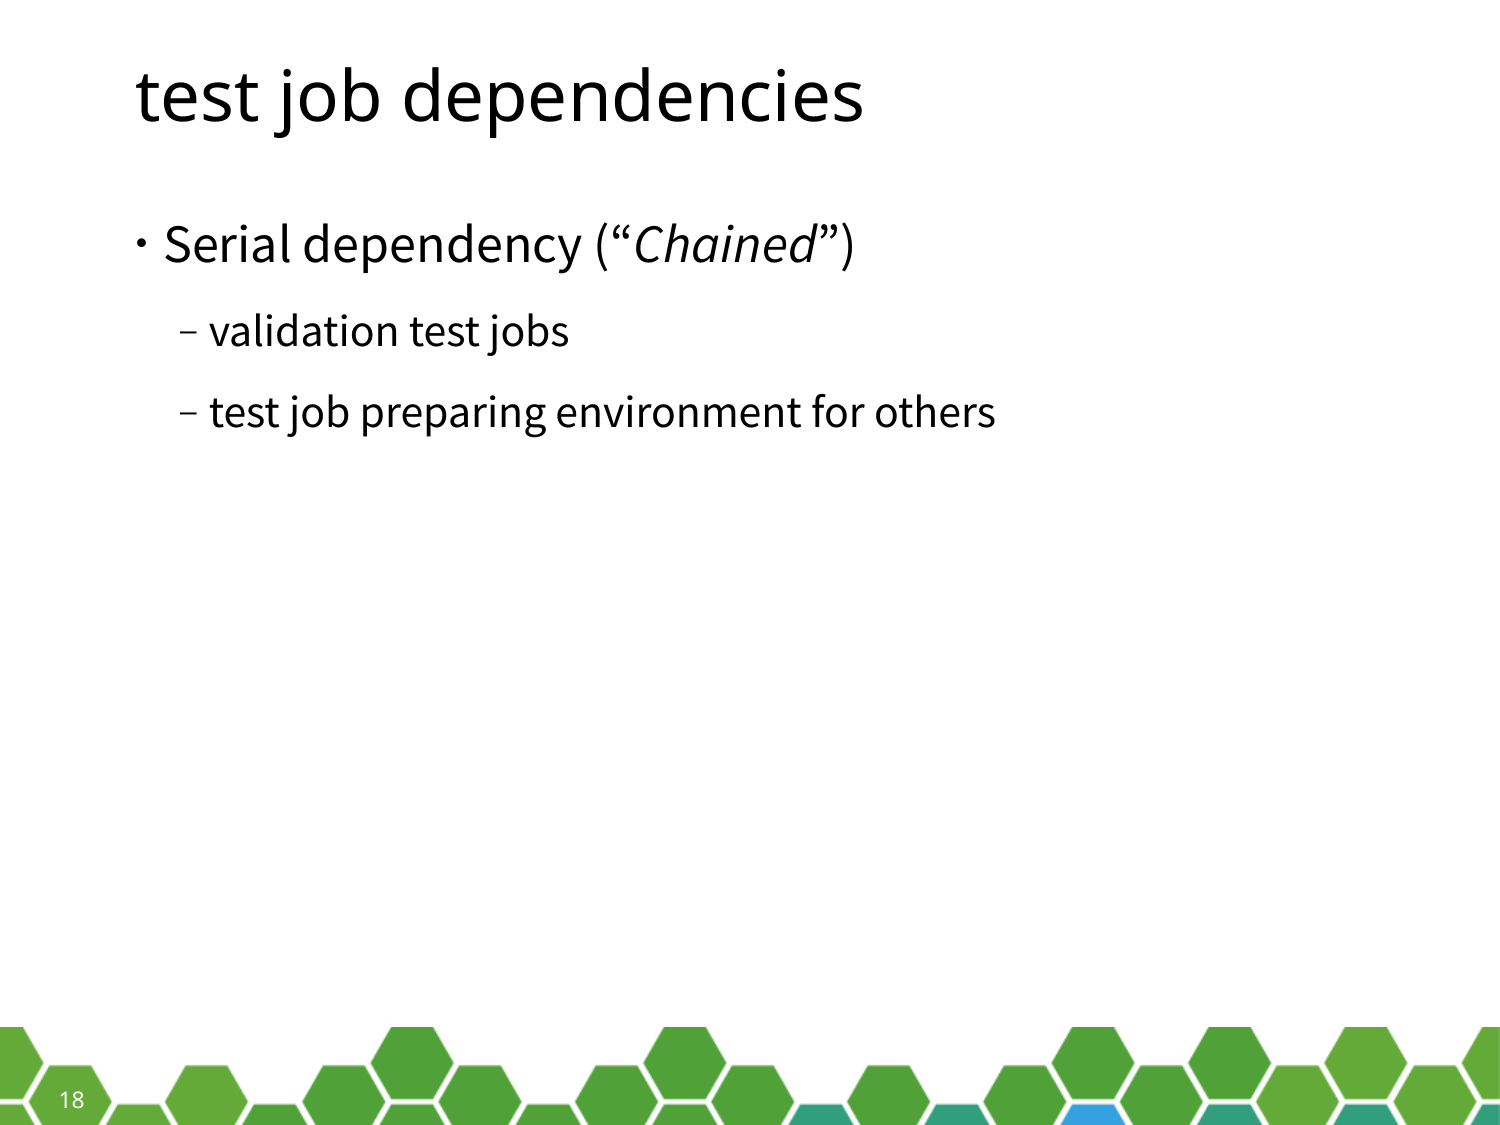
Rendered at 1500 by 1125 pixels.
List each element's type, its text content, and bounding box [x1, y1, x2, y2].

picture [0, 1027, 1500, 1125]
list Serial dependency (“Chained”) validation test jobs test job preparing environment for others [135, 208, 1372, 862]
title test job dependencies [135, 12, 1372, 175]
